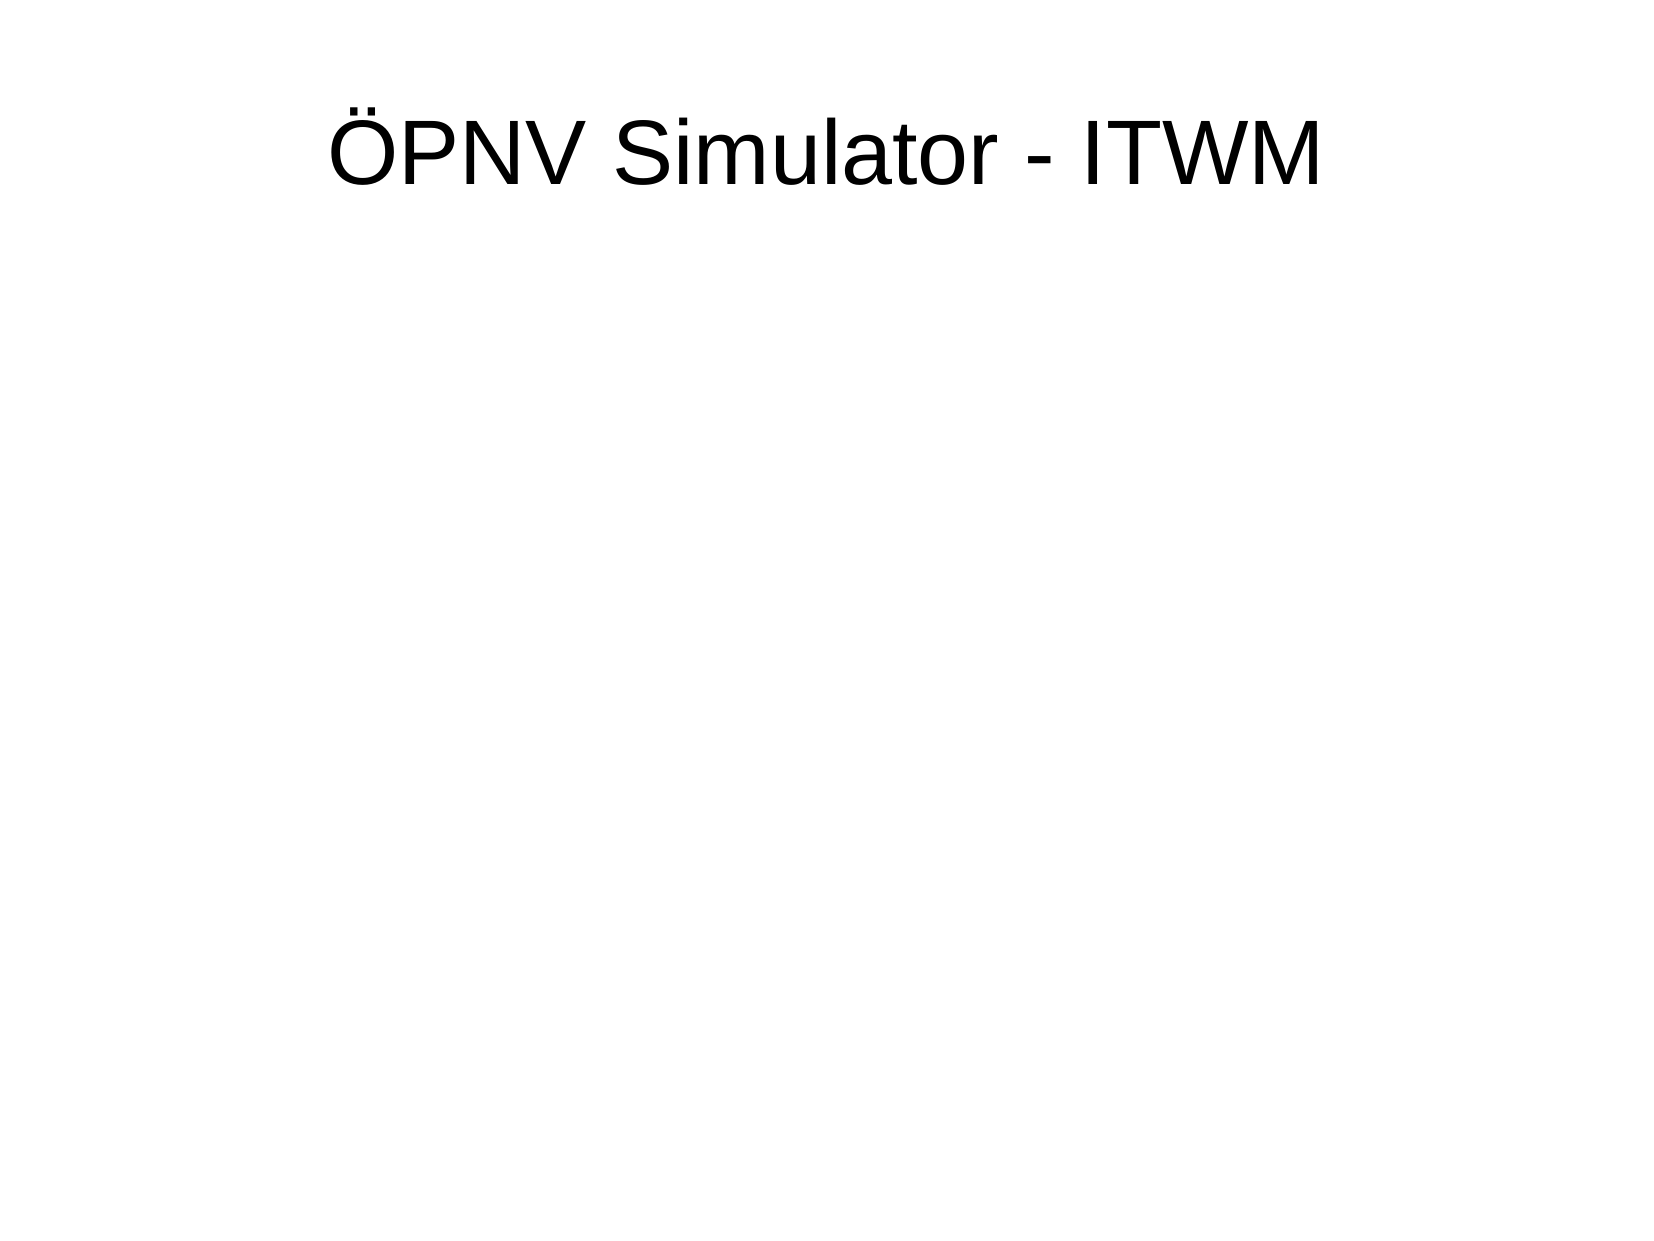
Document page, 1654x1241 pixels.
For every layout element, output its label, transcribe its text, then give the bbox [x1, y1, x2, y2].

title ÖPNV Simulator - ITWM [82, 49, 1571, 257]
